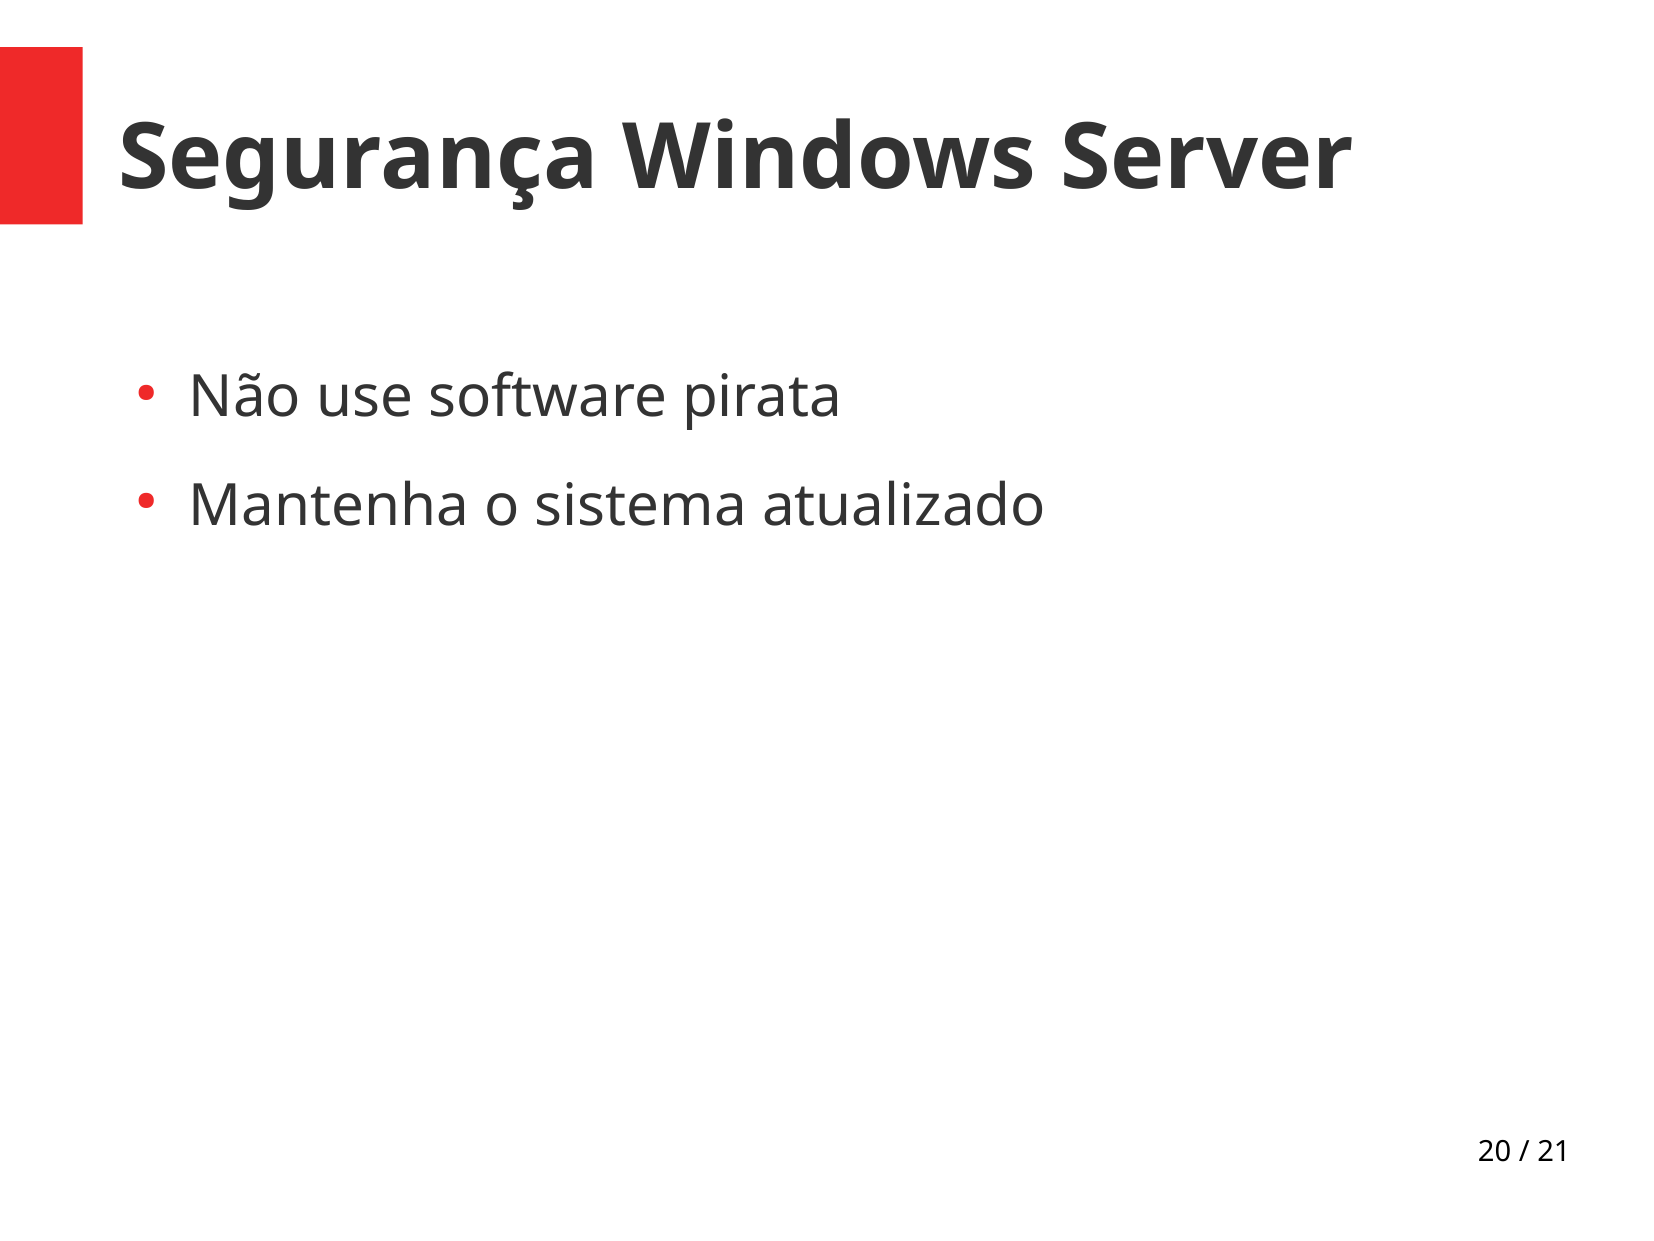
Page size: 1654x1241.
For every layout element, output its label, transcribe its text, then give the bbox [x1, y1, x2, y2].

list Não use software pirata Mantenha o sistema atualizado [118, 354, 1536, 1074]
title Segurança Windows Server [118, 49, 1571, 257]
